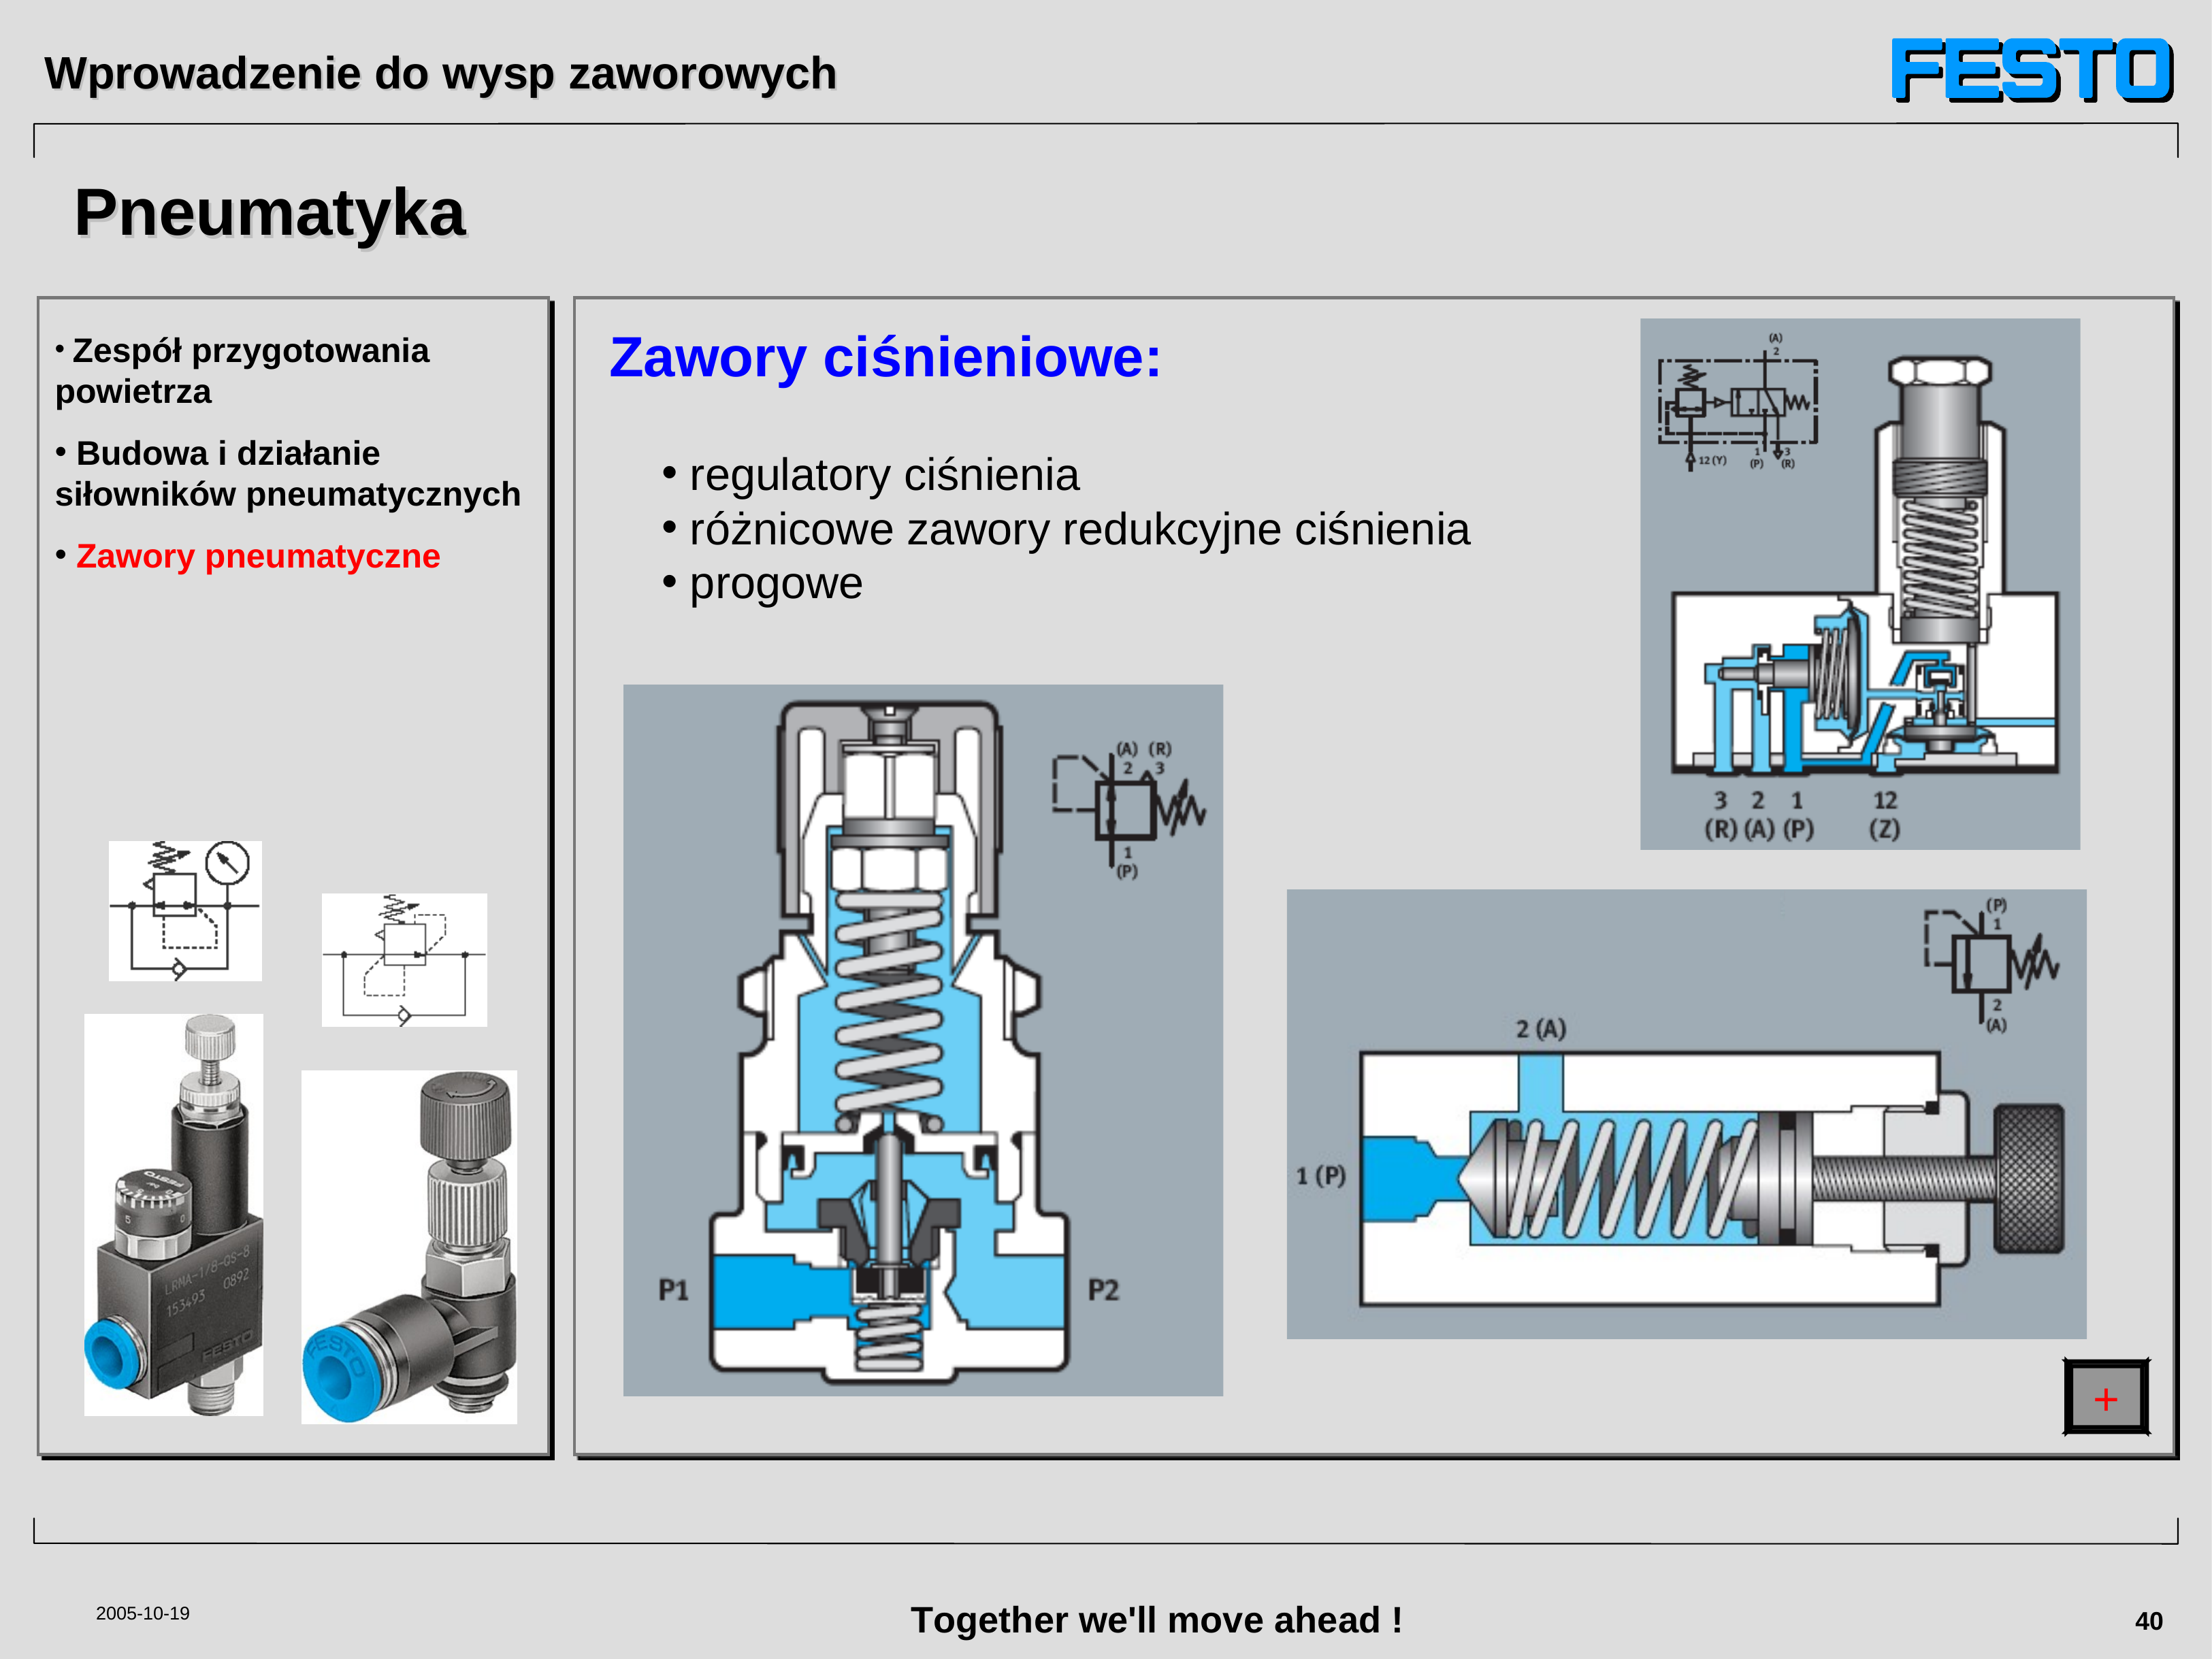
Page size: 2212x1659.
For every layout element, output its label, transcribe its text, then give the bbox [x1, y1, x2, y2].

text_box Together we'll move ahead ! [807, 1592, 1508, 1644]
picture [623, 685, 1224, 1396]
text_box regulatory ciśnienia różnicowe zawory redukcyjne ciśnienia progowe [651, 439, 1552, 614]
text_box <number> [2057, 1592, 2186, 1648]
text_box Zespół przygotowania powietrza Budowa i działanie siłowników pneumatycznych Zawory pneumatyczne [44, 323, 536, 642]
picture [97, 1338, 108, 1342]
picture [302, 1070, 517, 1424]
picture [1640, 318, 2081, 850]
picture [109, 841, 262, 981]
picture [322, 893, 487, 1027]
picture [108, 1341, 114, 1349]
picture [84, 1014, 263, 1416]
title Pneumatyka [51, 142, 1895, 260]
picture [120, 1356, 123, 1364]
text_box + [2072, 1366, 2142, 1427]
text_box 2005-10-19 [74, 1592, 387, 1633]
picture [1286, 889, 2087, 1339]
text_box Zawory ciśnieniowe: [599, 314, 1681, 394]
